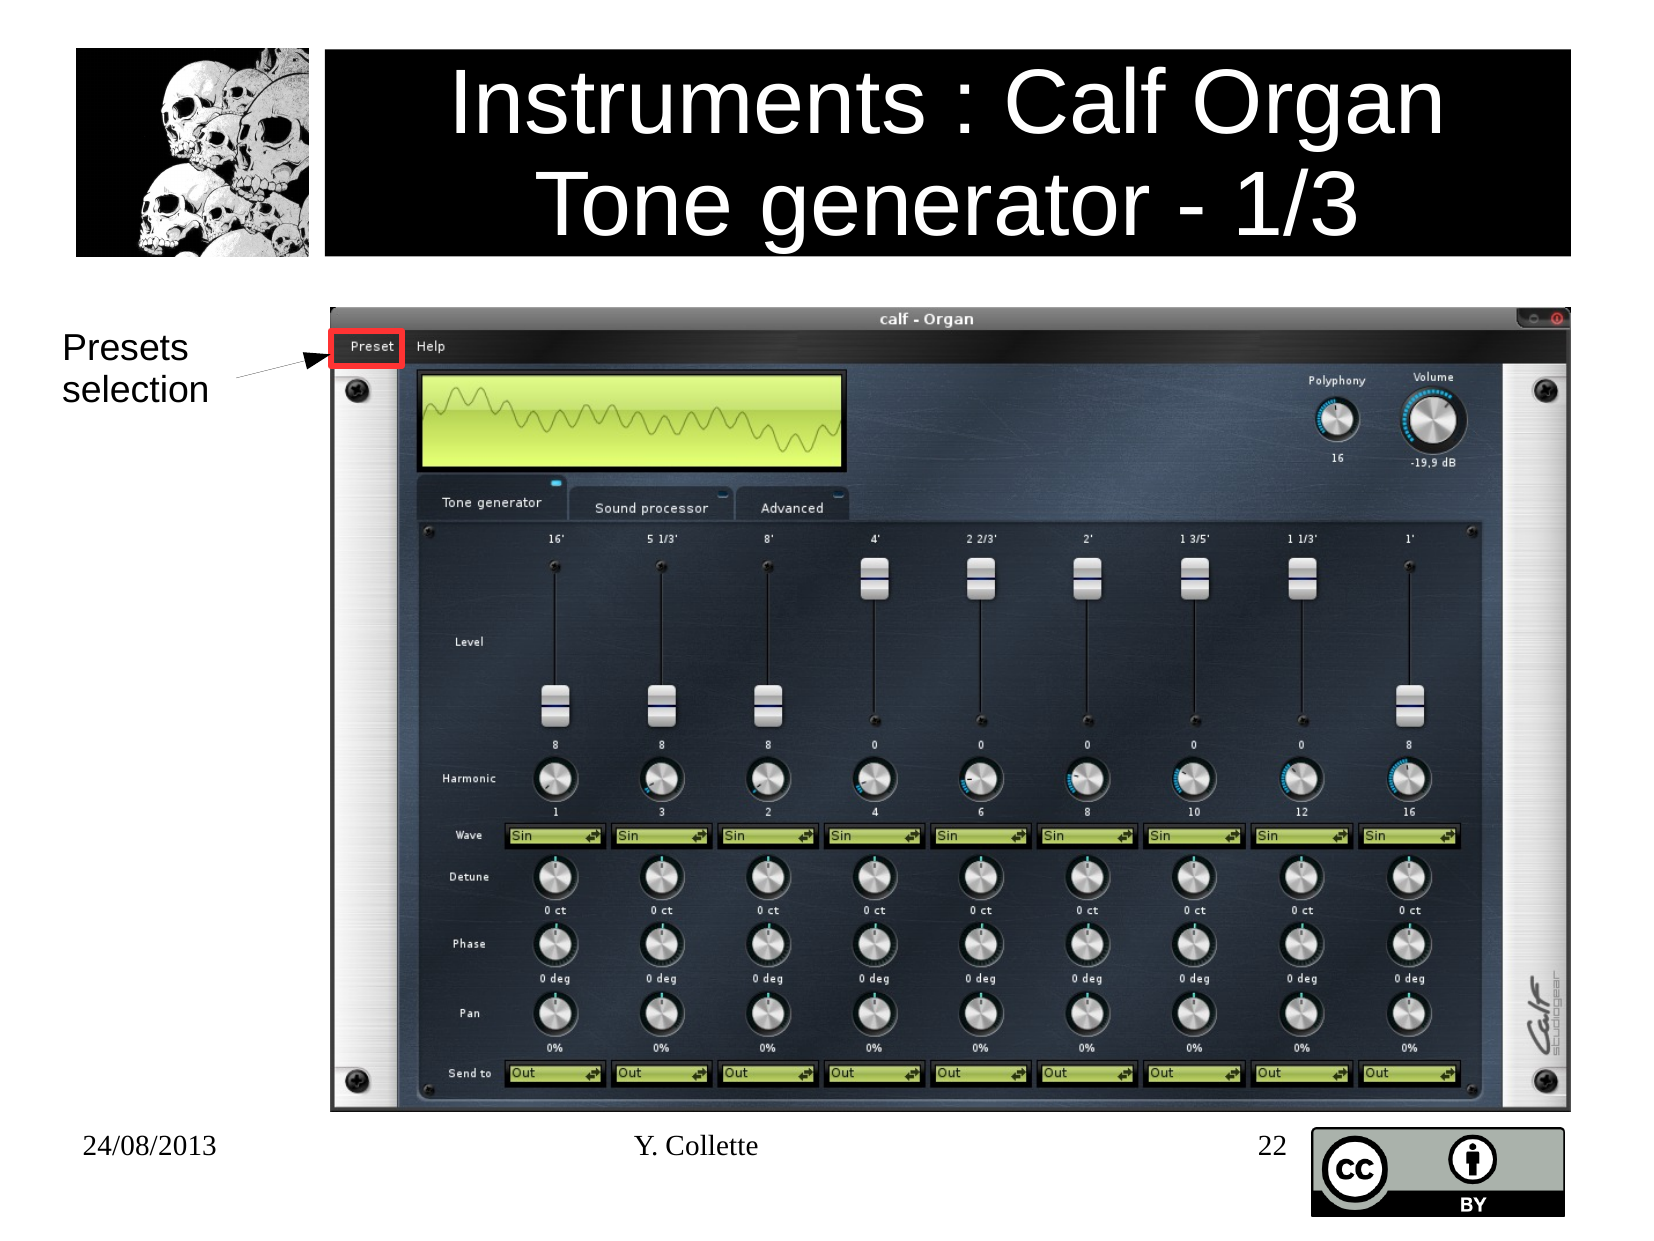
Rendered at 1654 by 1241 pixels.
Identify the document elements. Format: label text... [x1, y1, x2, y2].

text_box Presets selection [47, 318, 237, 418]
picture [330, 307, 1571, 1113]
picture [76, 48, 309, 257]
title Instruments : Calf Organ Tone generator - 1/3 [324, 49, 1571, 257]
picture [334, 334, 399, 363]
picture [1311, 1127, 1565, 1217]
